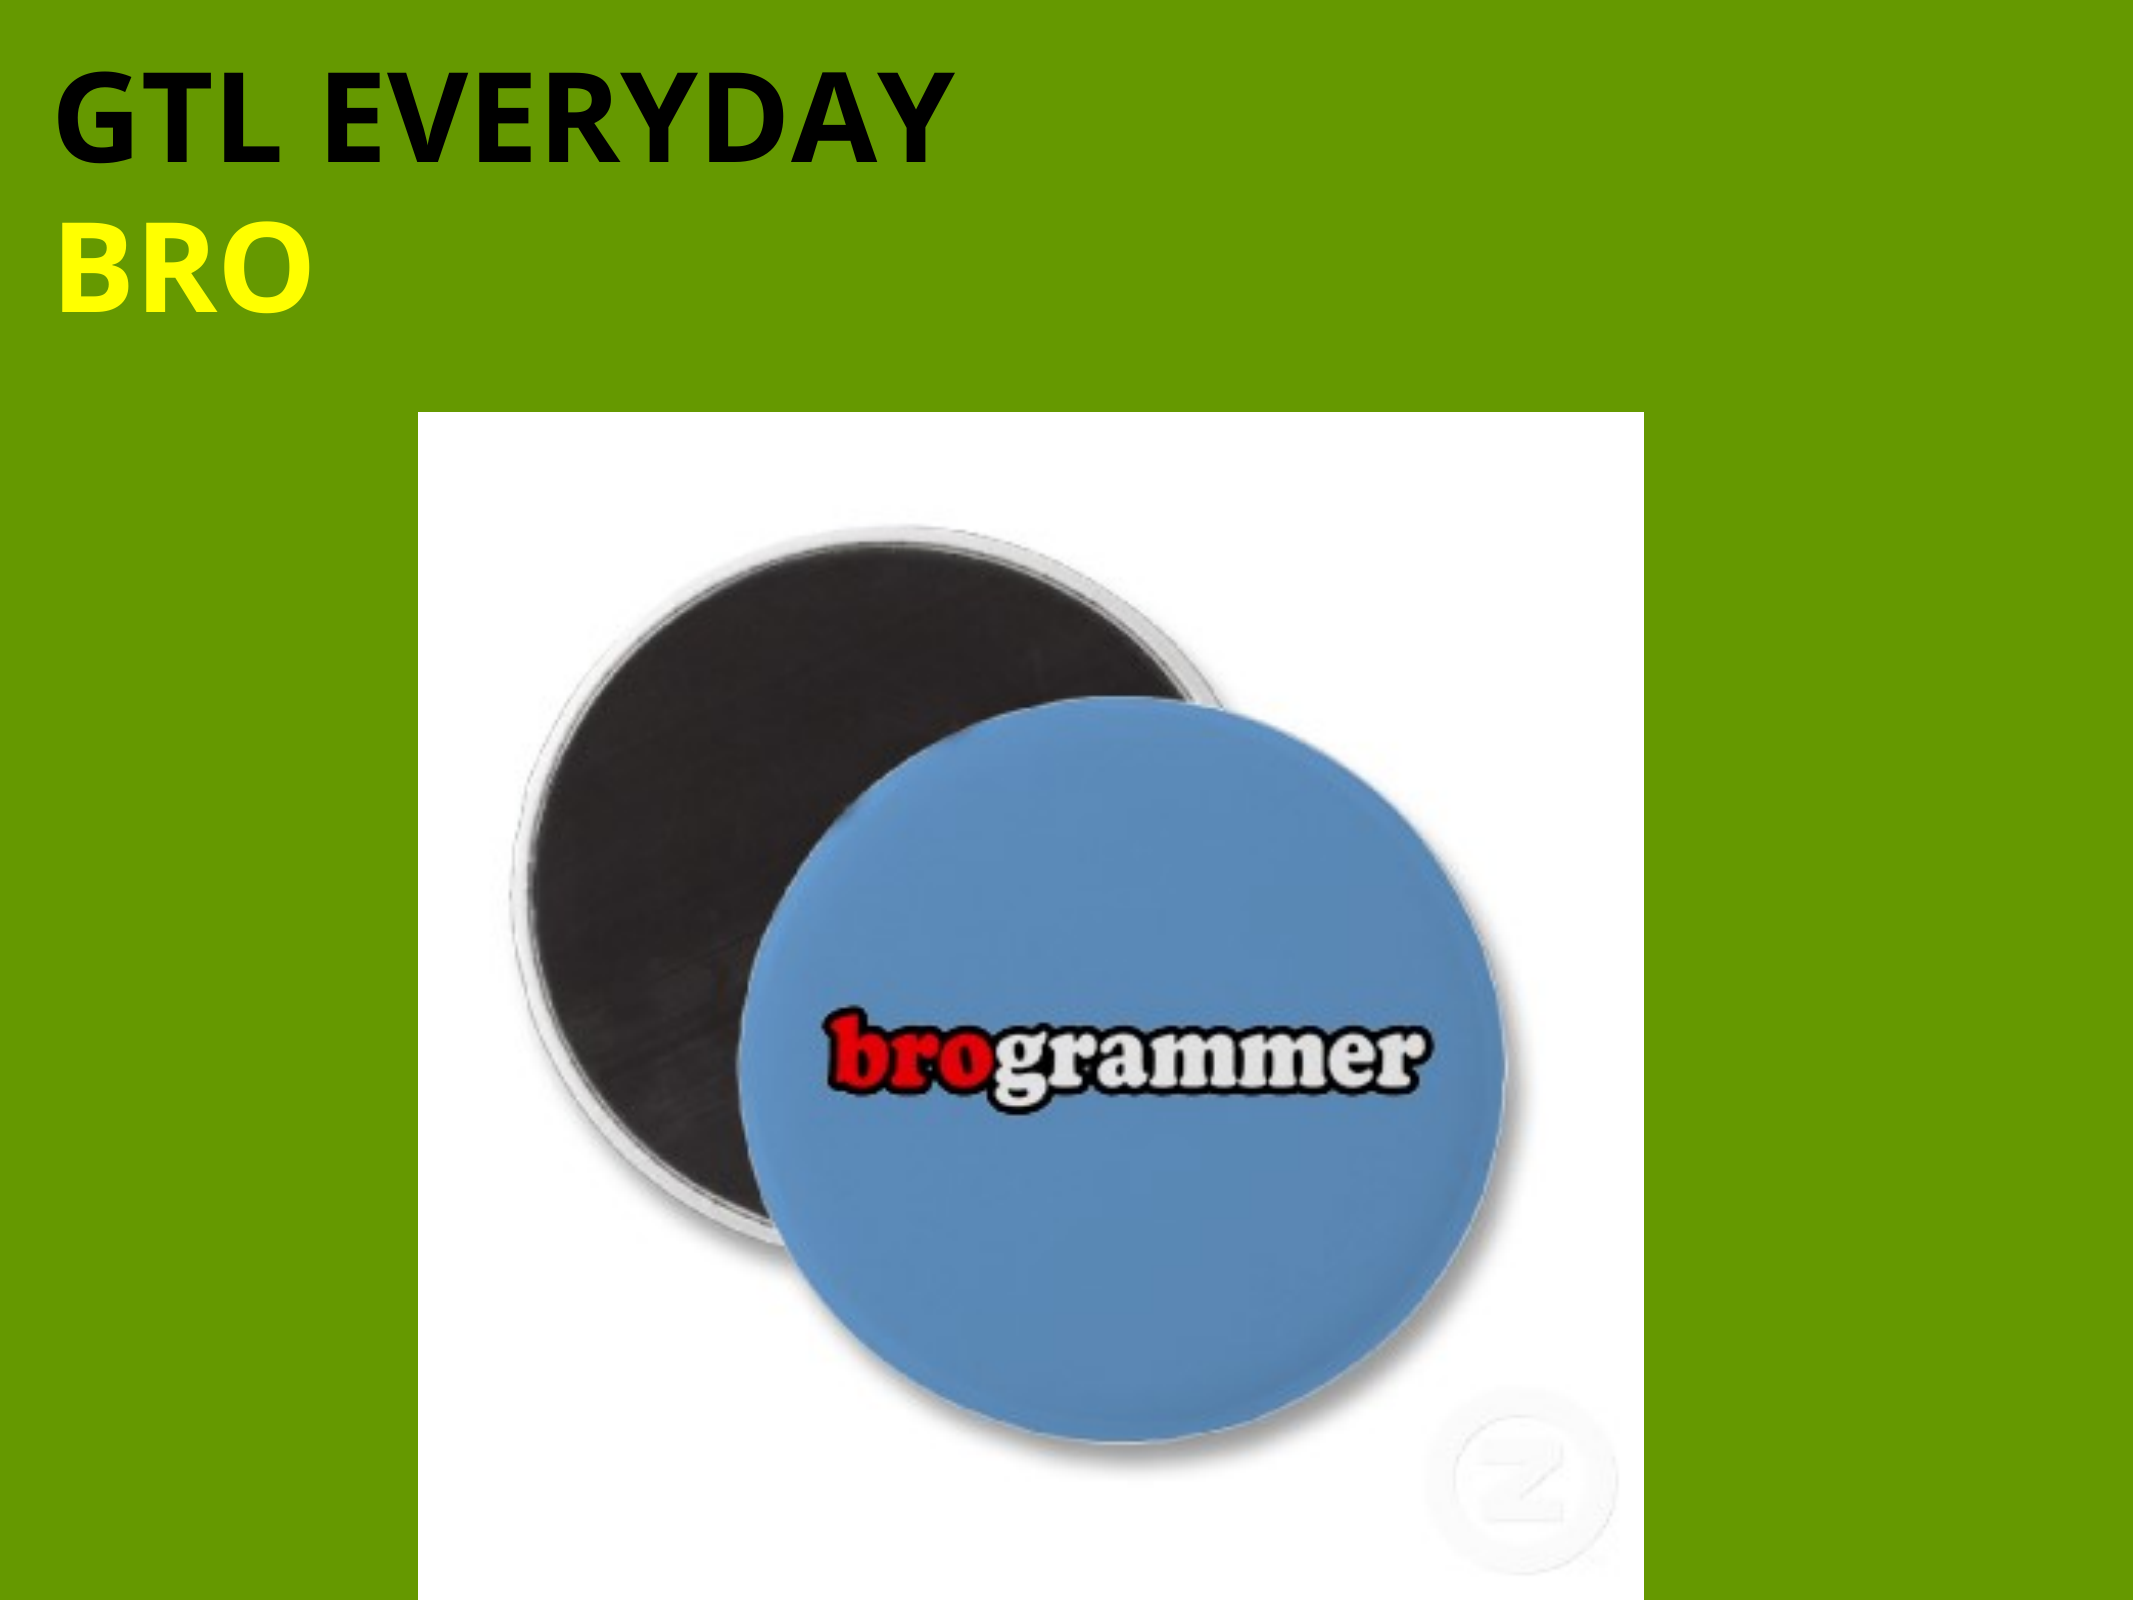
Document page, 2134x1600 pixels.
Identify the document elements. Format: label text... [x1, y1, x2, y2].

picture [418, 412, 1644, 1600]
text_box GTL EVERYDAY BRO [41, 37, 2063, 413]
